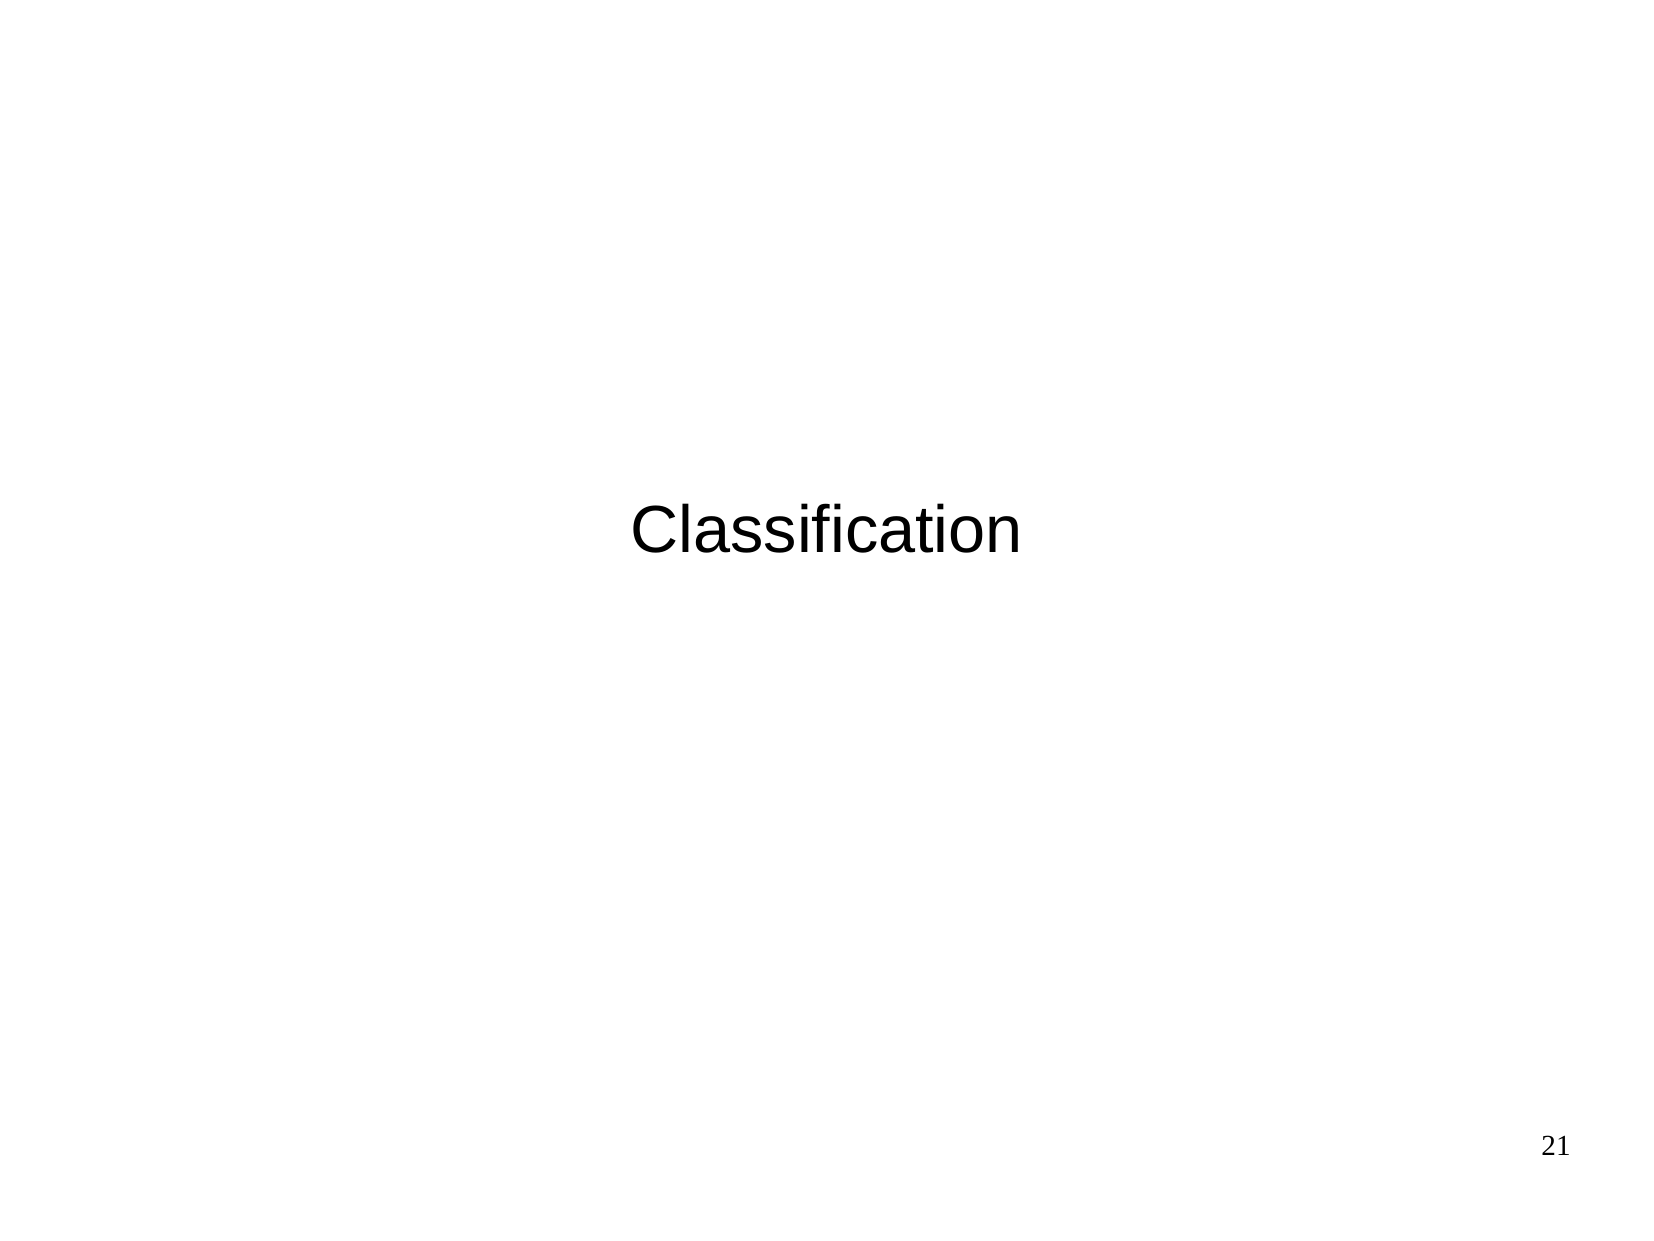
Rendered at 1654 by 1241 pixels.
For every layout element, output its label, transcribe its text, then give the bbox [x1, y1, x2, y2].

subtitle Classification [82, 49, 1571, 1010]
